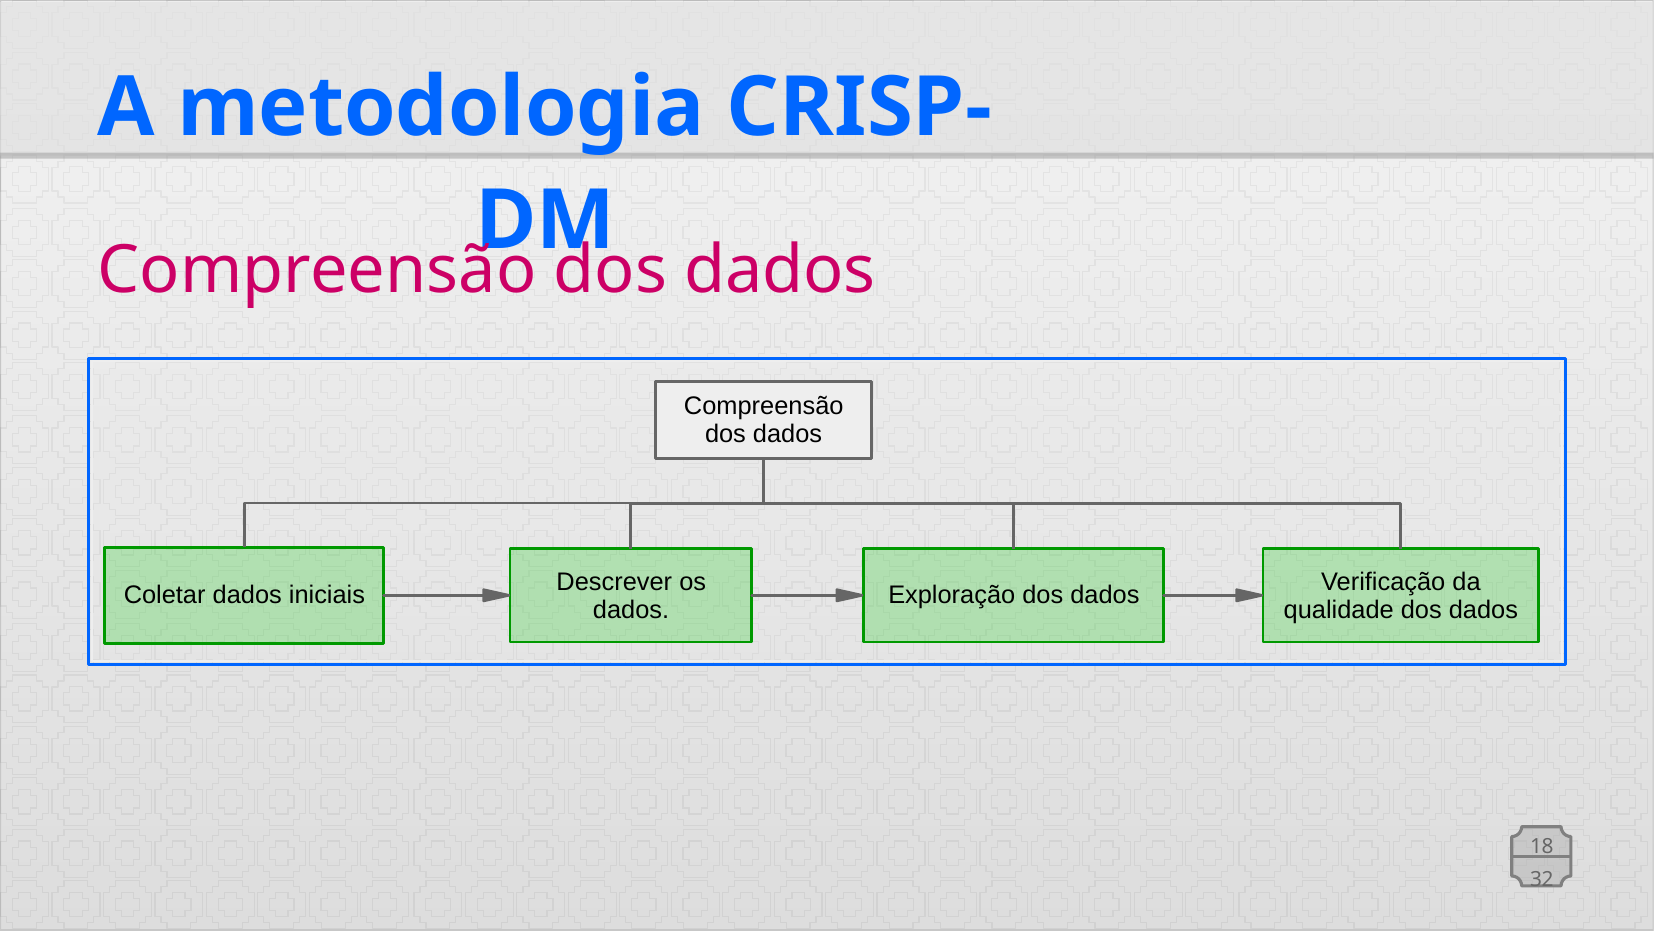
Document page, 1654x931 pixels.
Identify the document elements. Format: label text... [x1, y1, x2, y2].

picture [90, 359, 1564, 664]
text_box Compreensão dos dados [82, 204, 799, 302]
text_box A metodologia CRISP-DM [83, 39, 1063, 157]
